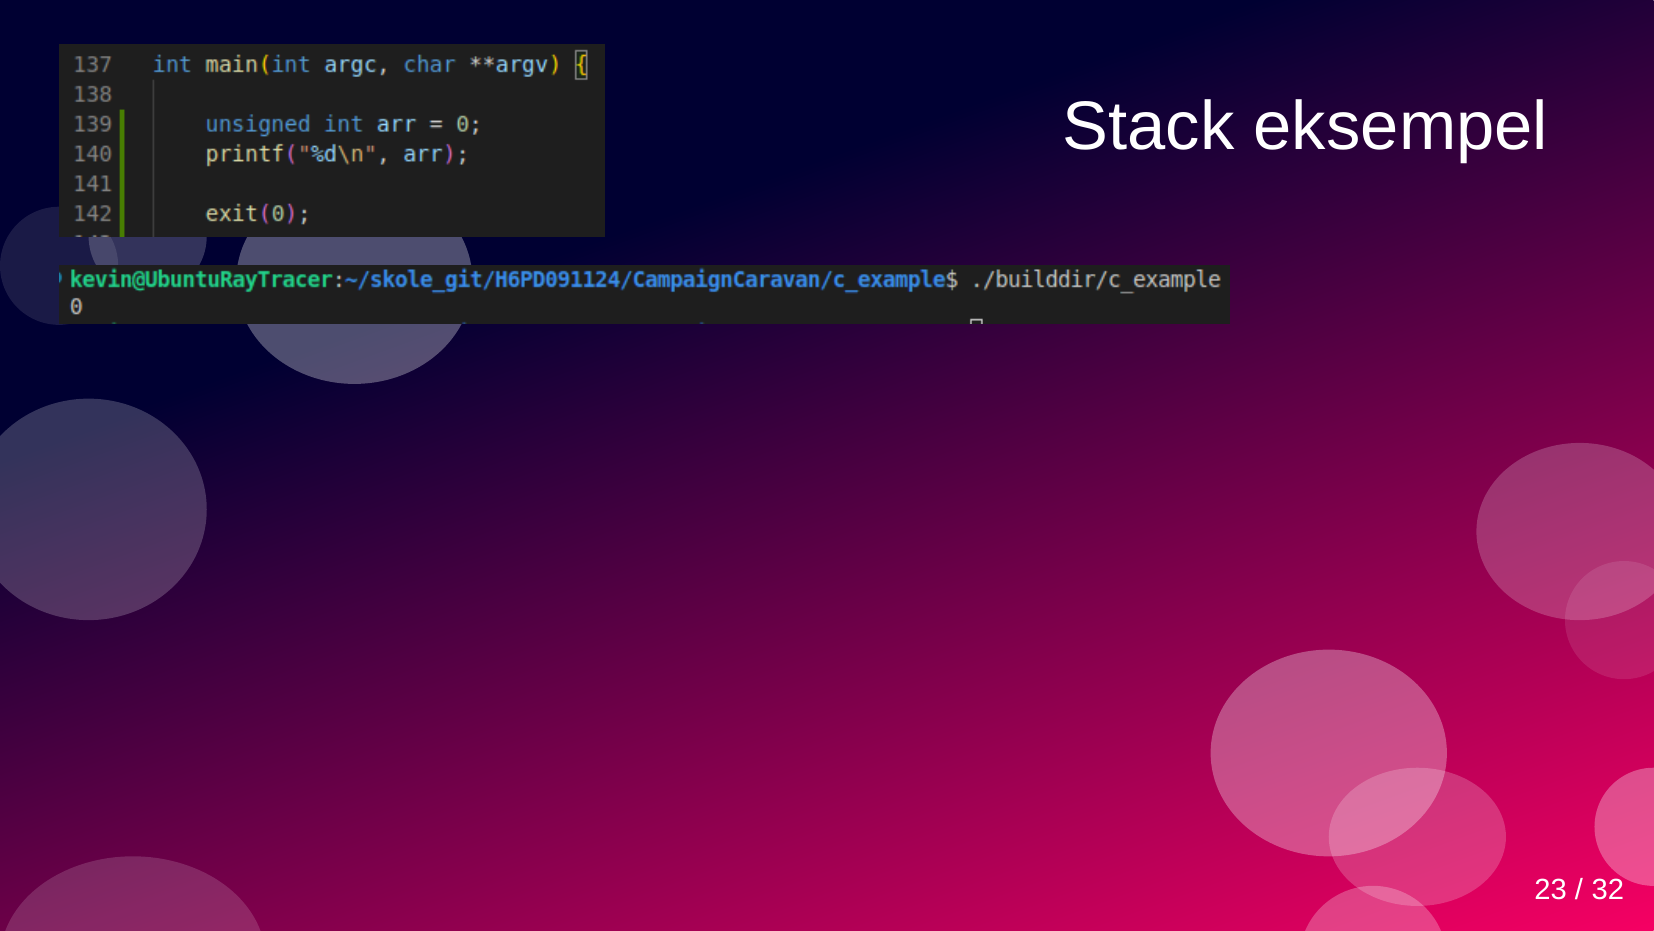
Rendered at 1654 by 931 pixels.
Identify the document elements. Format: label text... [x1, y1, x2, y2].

title Stack eksempel [1062, 44, 1625, 207]
picture [59, 265, 1230, 324]
picture [59, 44, 605, 237]
